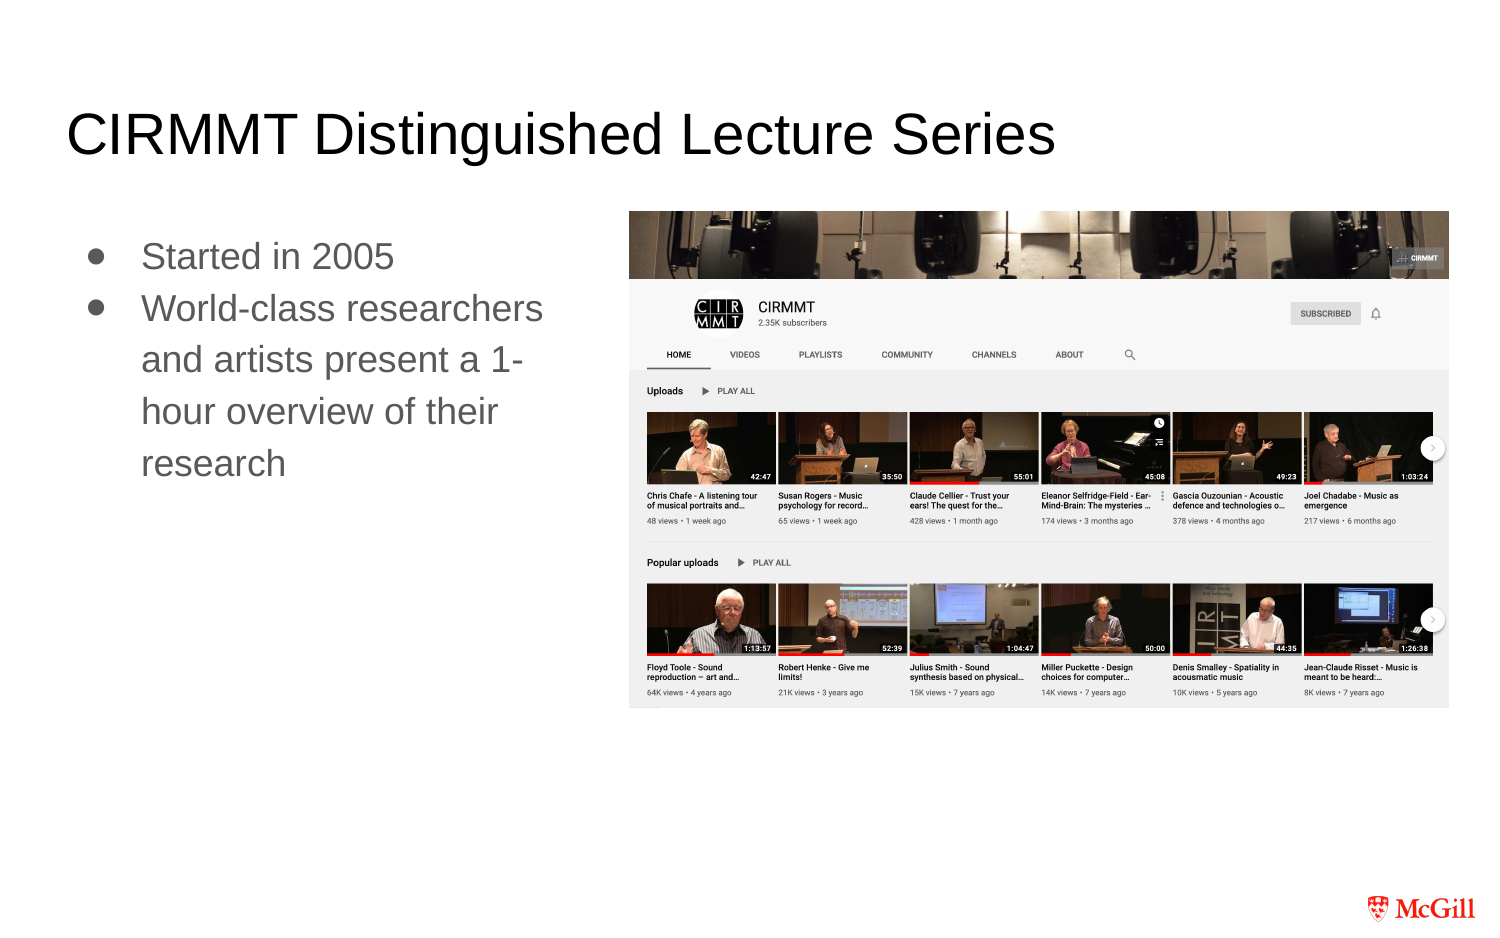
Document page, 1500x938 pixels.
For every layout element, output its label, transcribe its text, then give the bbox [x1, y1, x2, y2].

picture [1368, 896, 1475, 922]
list Started in 2005 World-class researchers and artists present a 1-hour overview of their research [51, 210, 602, 833]
title CIRMMT Distinguished Lecture Series [51, 81, 1449, 186]
picture [629, 210, 1449, 708]
